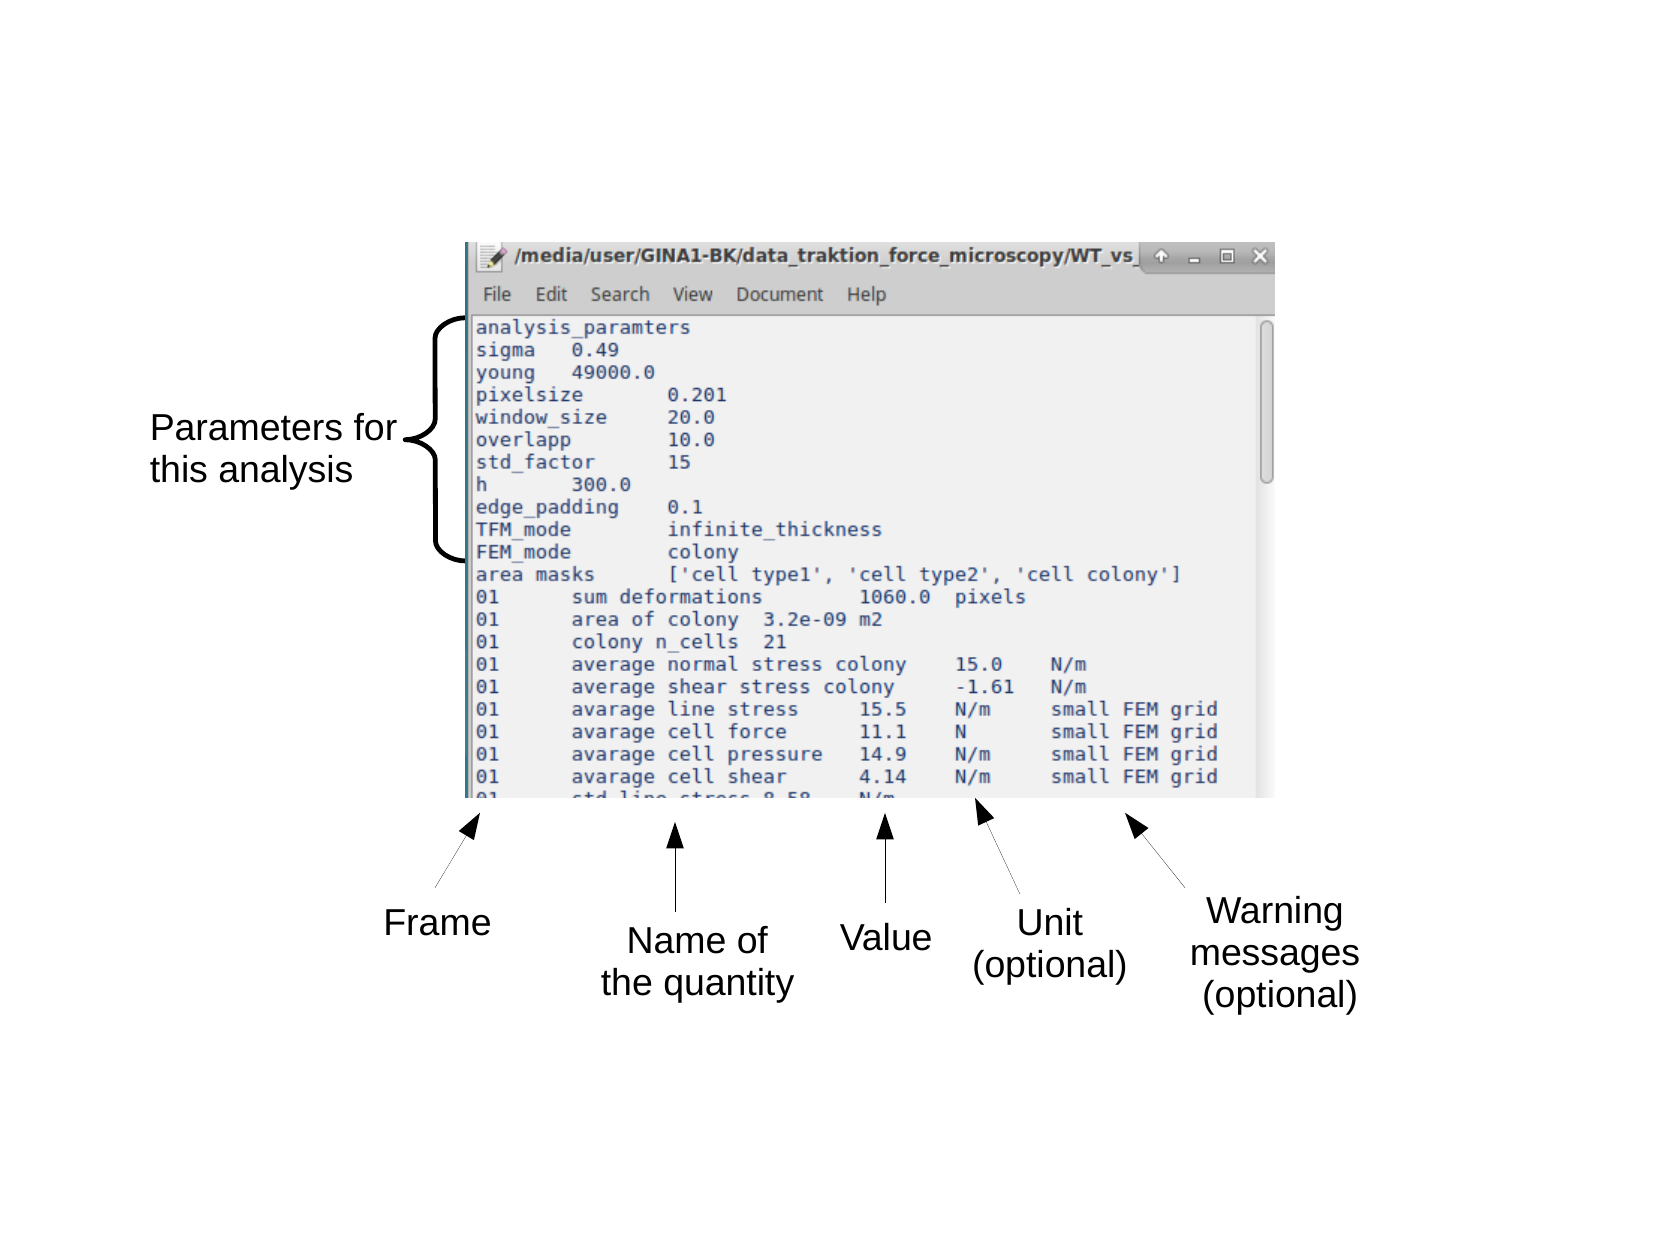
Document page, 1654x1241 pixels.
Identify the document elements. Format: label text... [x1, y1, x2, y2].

text_box Name of the quantity [585, 911, 811, 1011]
picture [465, 242, 1276, 798]
text_box Value [825, 908, 945, 969]
text_box Warning messages (optional) [1170, 881, 1381, 1023]
text_box Frame [368, 893, 534, 951]
text_box Parameters for this analysis [135, 398, 421, 498]
text_box Unit (optional) [945, 894, 1156, 1036]
